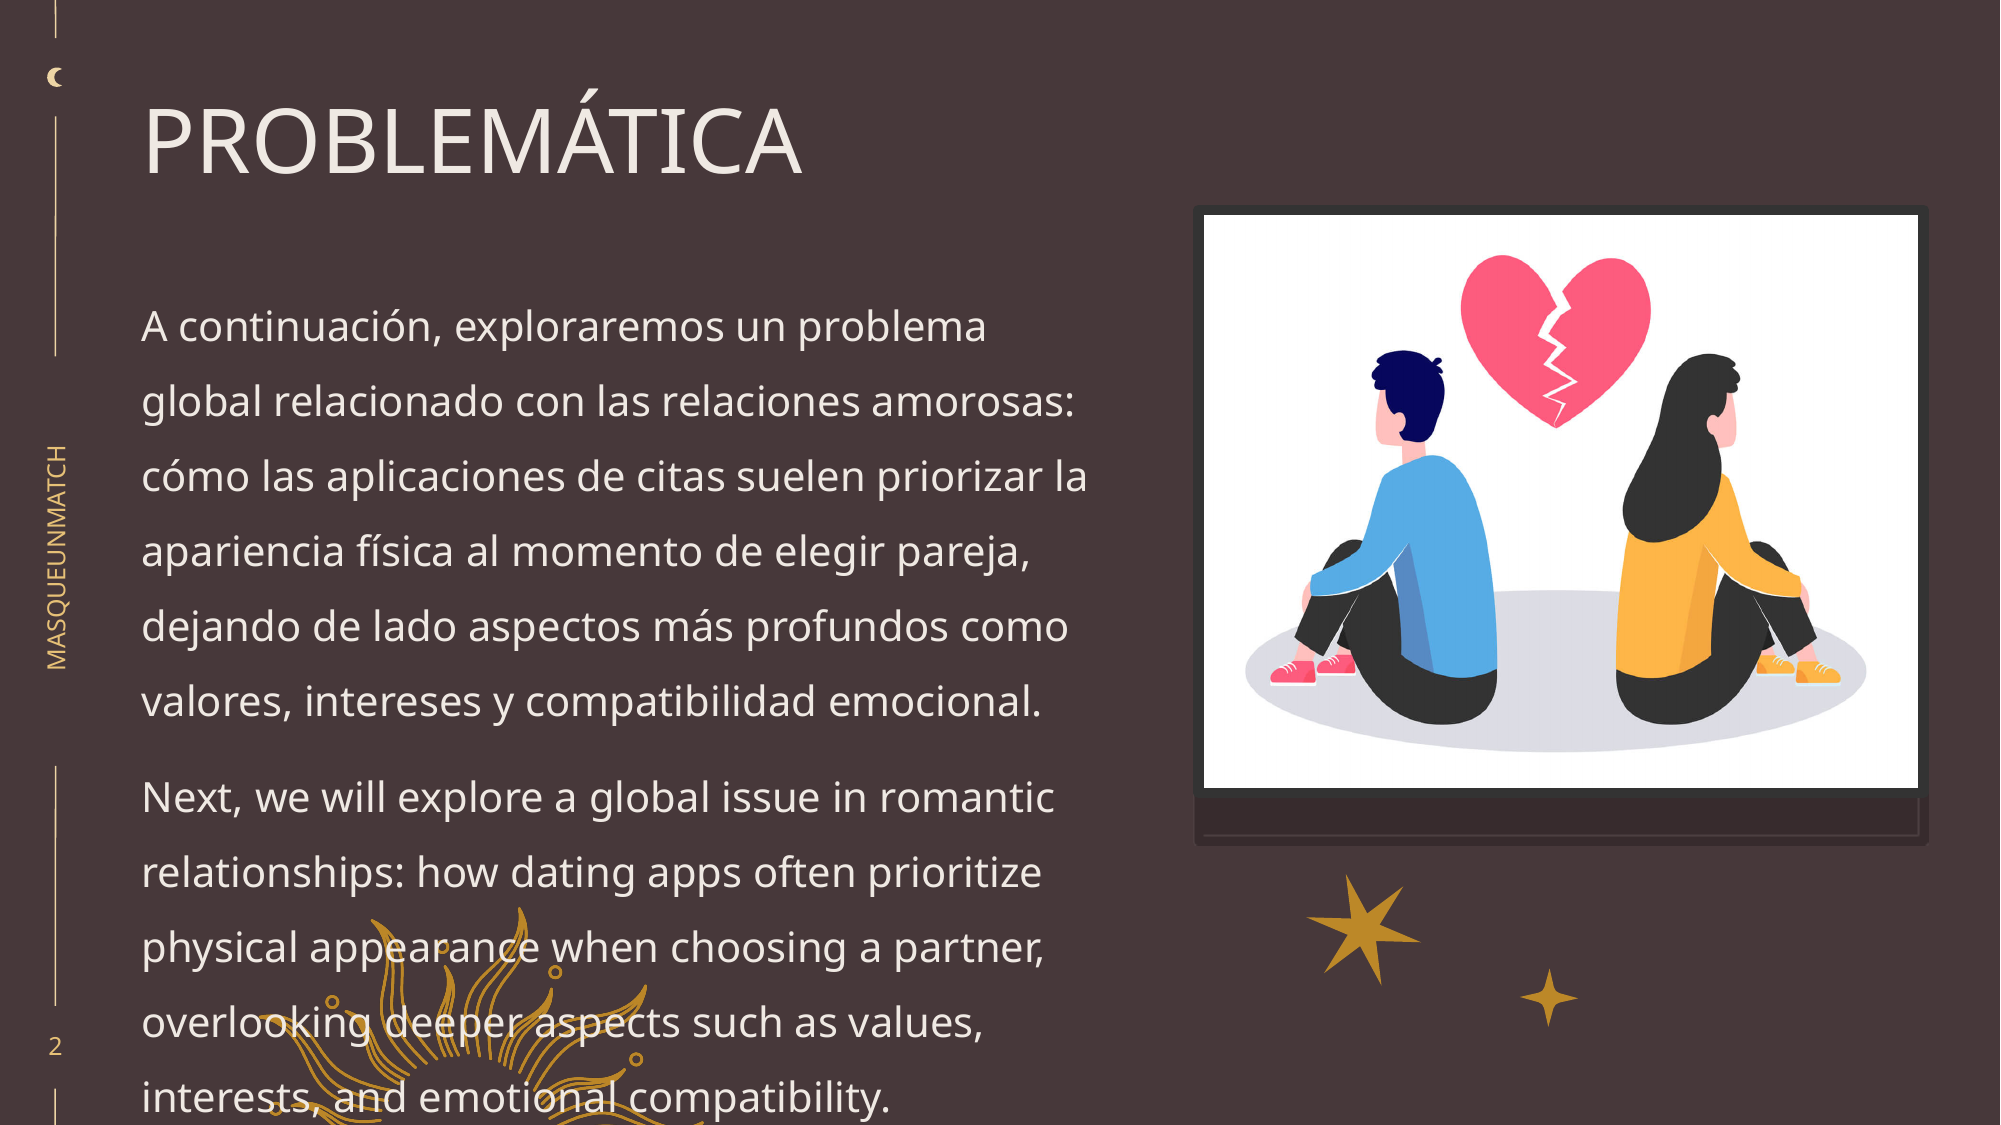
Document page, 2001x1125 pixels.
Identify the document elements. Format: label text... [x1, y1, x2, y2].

picture [224, 924, 704, 1125]
list A continuación, exploraremos un problema global relacionado con las relaciones amorosas: cómo las aplicaciones de citas suelen priorizar la apariencia física al momento de elegir pareja, dejando de lado aspectos más profundos como valores, intereses y compatibilidad emocional. Next, we will explore a global issue in romantic relationships: how dating apps often prioritize physical appearance when choosing a partner, overlooking deeper aspects such as values, interests, and emotional compatibility. [141, 274, 1099, 924]
picture [698, 1017, 704, 1024]
title PROBLEMÁTICA [141, 88, 1392, 201]
slide_number 1 [25, 1032, 86, 1063]
footer MASQUEUNMATCH [40, 348, 71, 769]
picture [1203, 215, 1919, 788]
